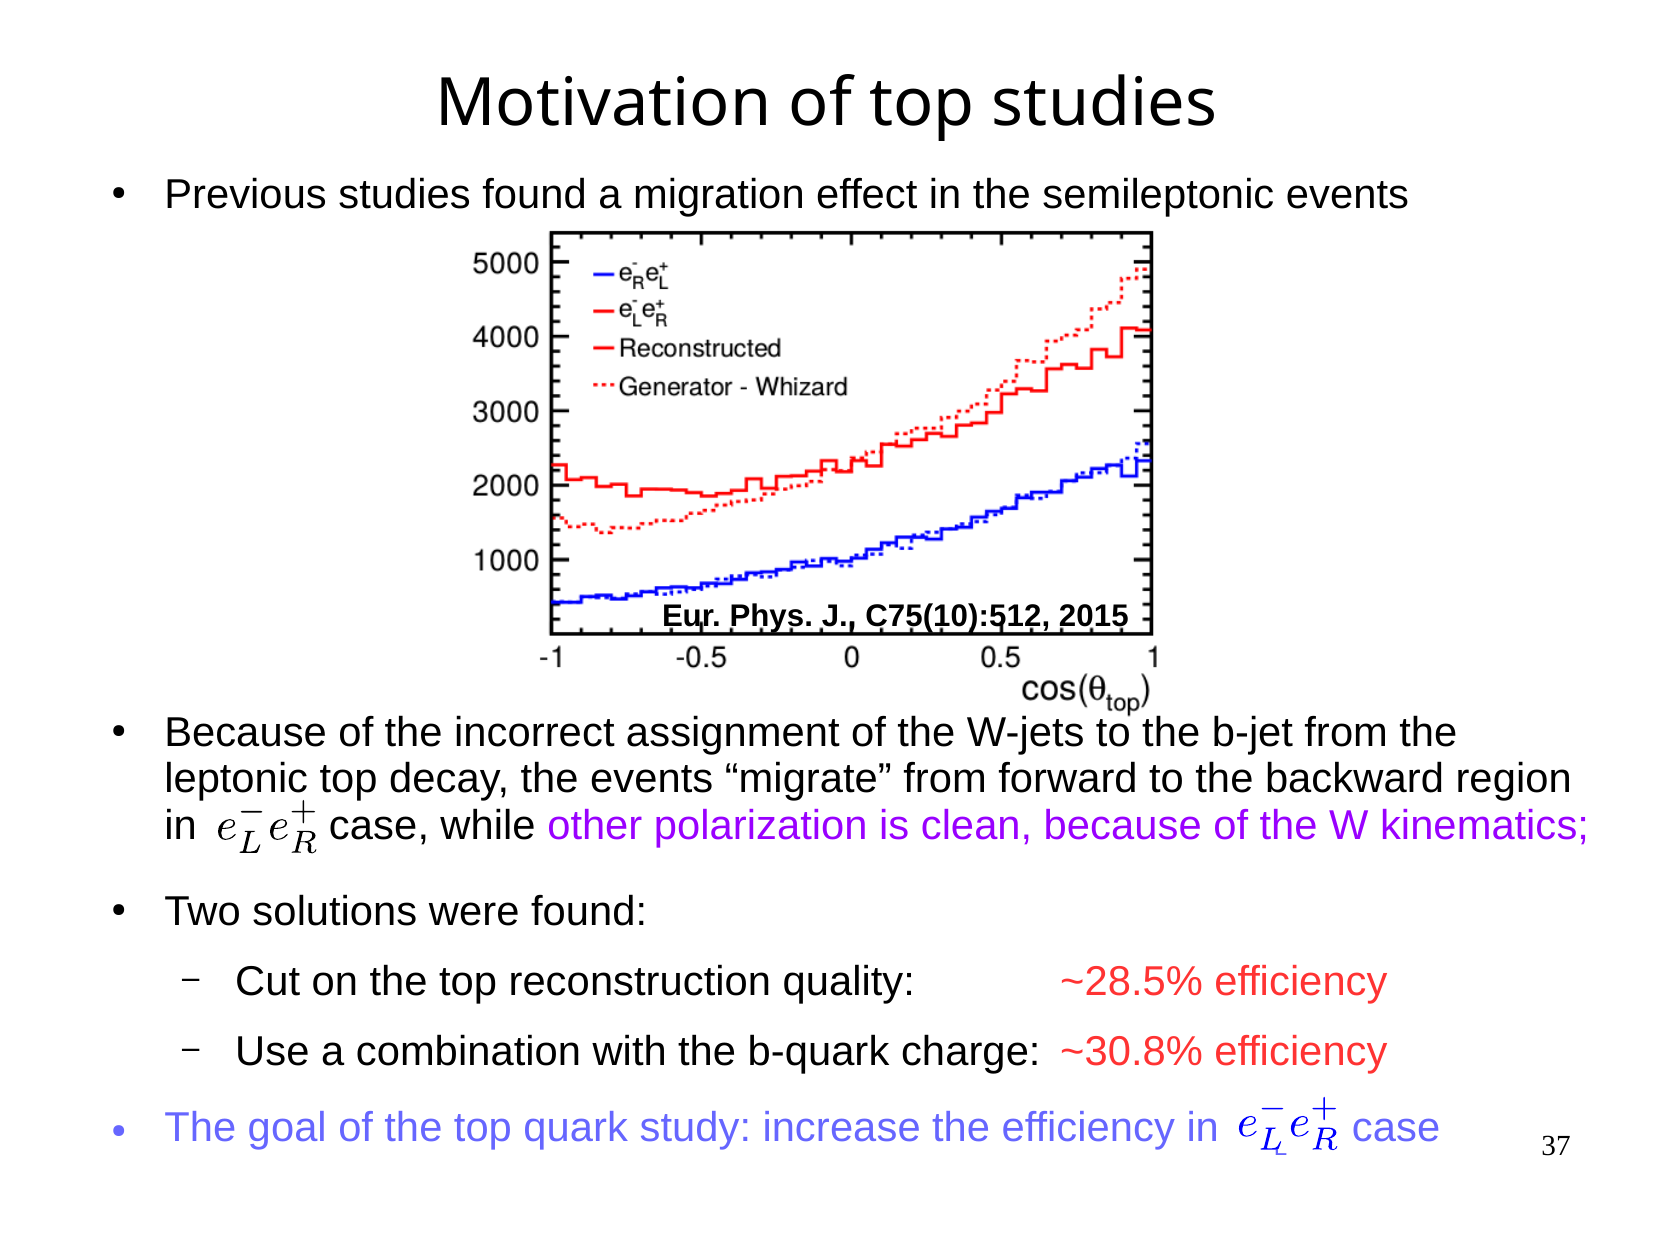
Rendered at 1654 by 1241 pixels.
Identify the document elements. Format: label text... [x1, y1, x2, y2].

list Because of the incorrect assignment of the W-jets to the b-jet from the leptonic top decay, the events “migrate” from forward to the backward region in e-Le+ case, while other polarization is clean, because of the W kinematics; Two solutions were found: Cut on the top reconstruction quality: ~28.5% efficiency Use a combination with the b-quark charge: ~30.8% efficiency The goal of the top quark study: increase the efficiency in e-Le+ case [93, 708, 1605, 1241]
text_box [1236, 1096, 1339, 1151]
picture [459, 319, 1209, 708]
list Previous studies found a migration effect in the semileptonic events [93, 171, 1605, 319]
text_box [216, 799, 318, 854]
title Motivation of top studies [82, 49, 1571, 151]
text_box Eur. Phys. J., C75(10):512, 2015 [609, 591, 1183, 649]
